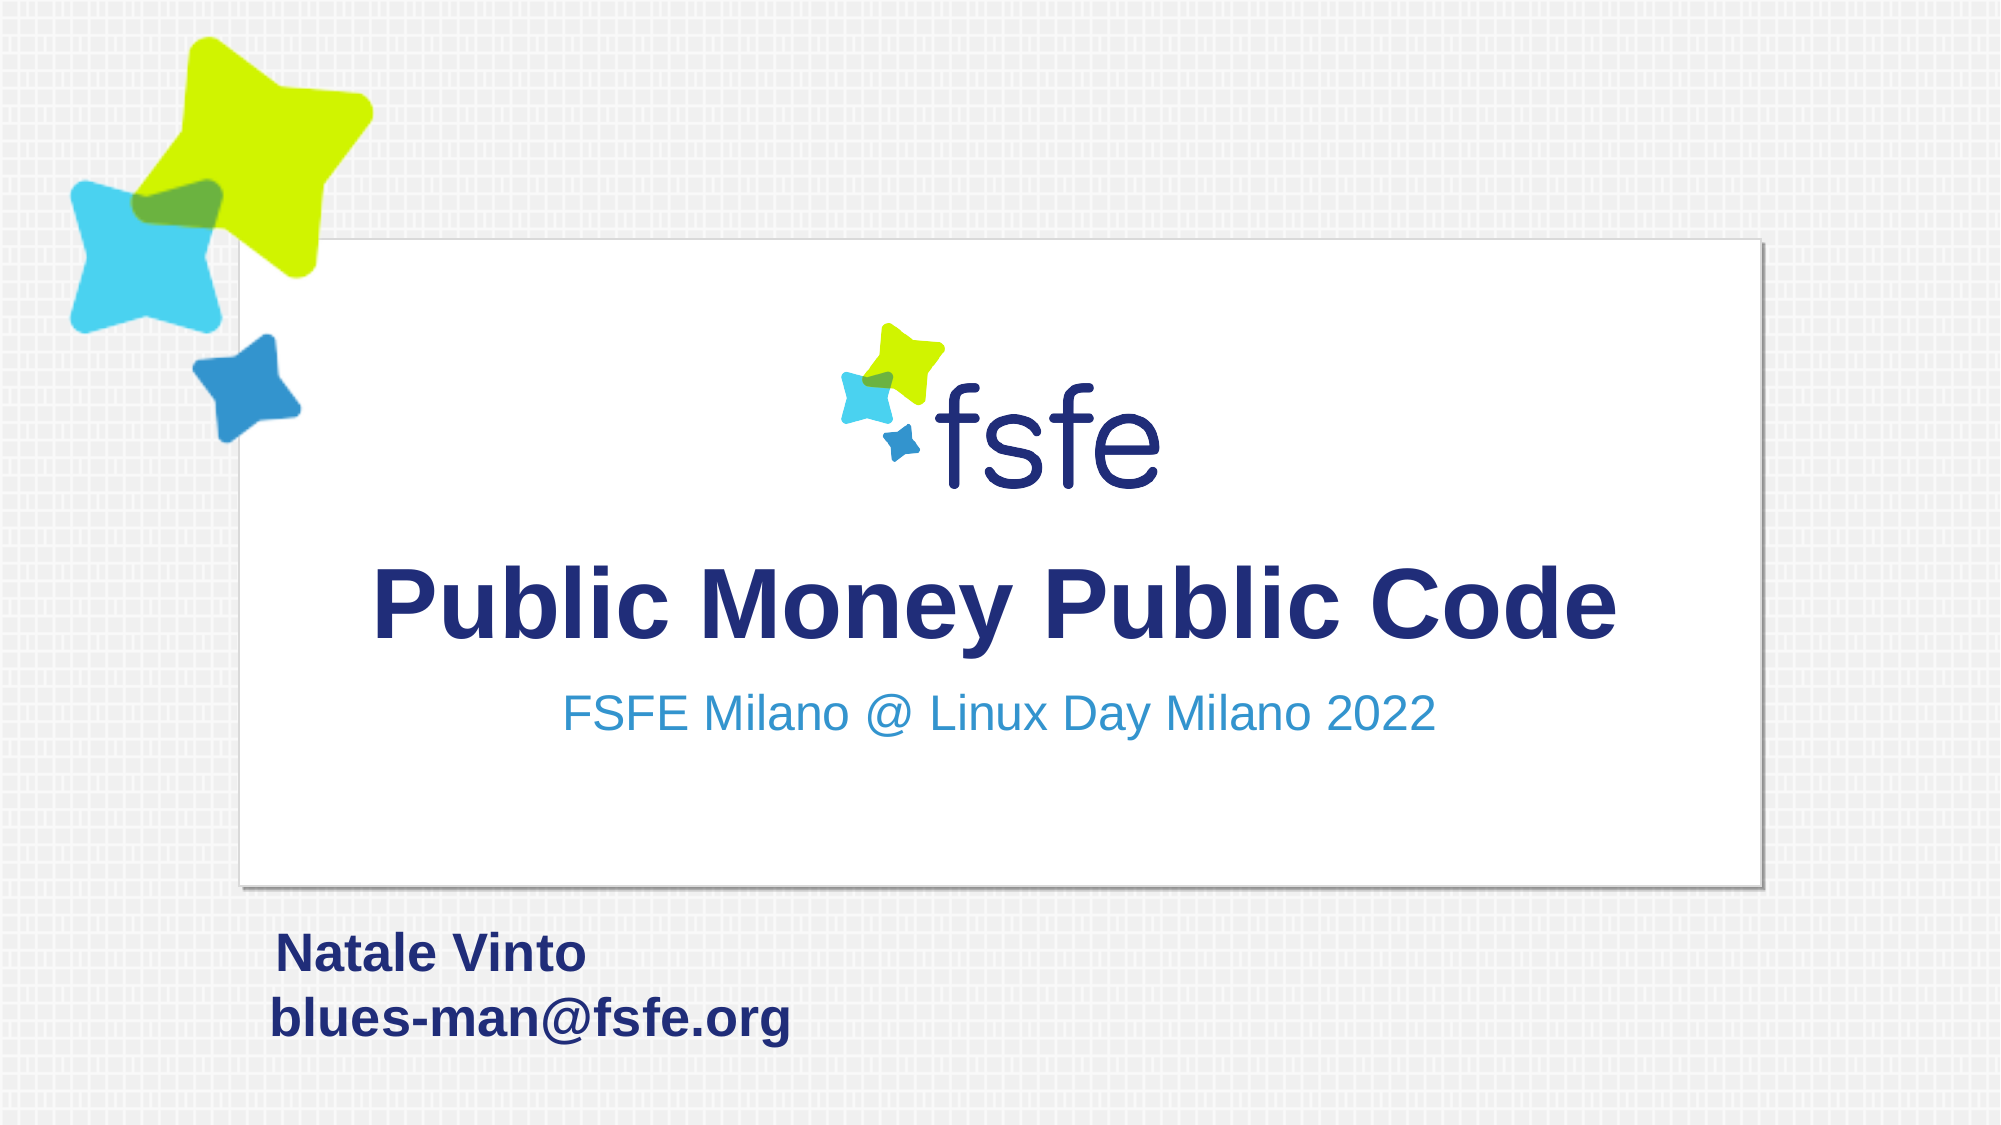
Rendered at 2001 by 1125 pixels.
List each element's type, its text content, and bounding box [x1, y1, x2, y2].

picture [0, 0, 2001, 1125]
text_box Natale Vinto blues-man@fsfe.org [230, 909, 833, 1125]
text_box Public Money Public Code [354, 531, 1638, 647]
text_box FSFE Milano @ Linux Day Milano 2022 [358, 673, 1642, 770]
